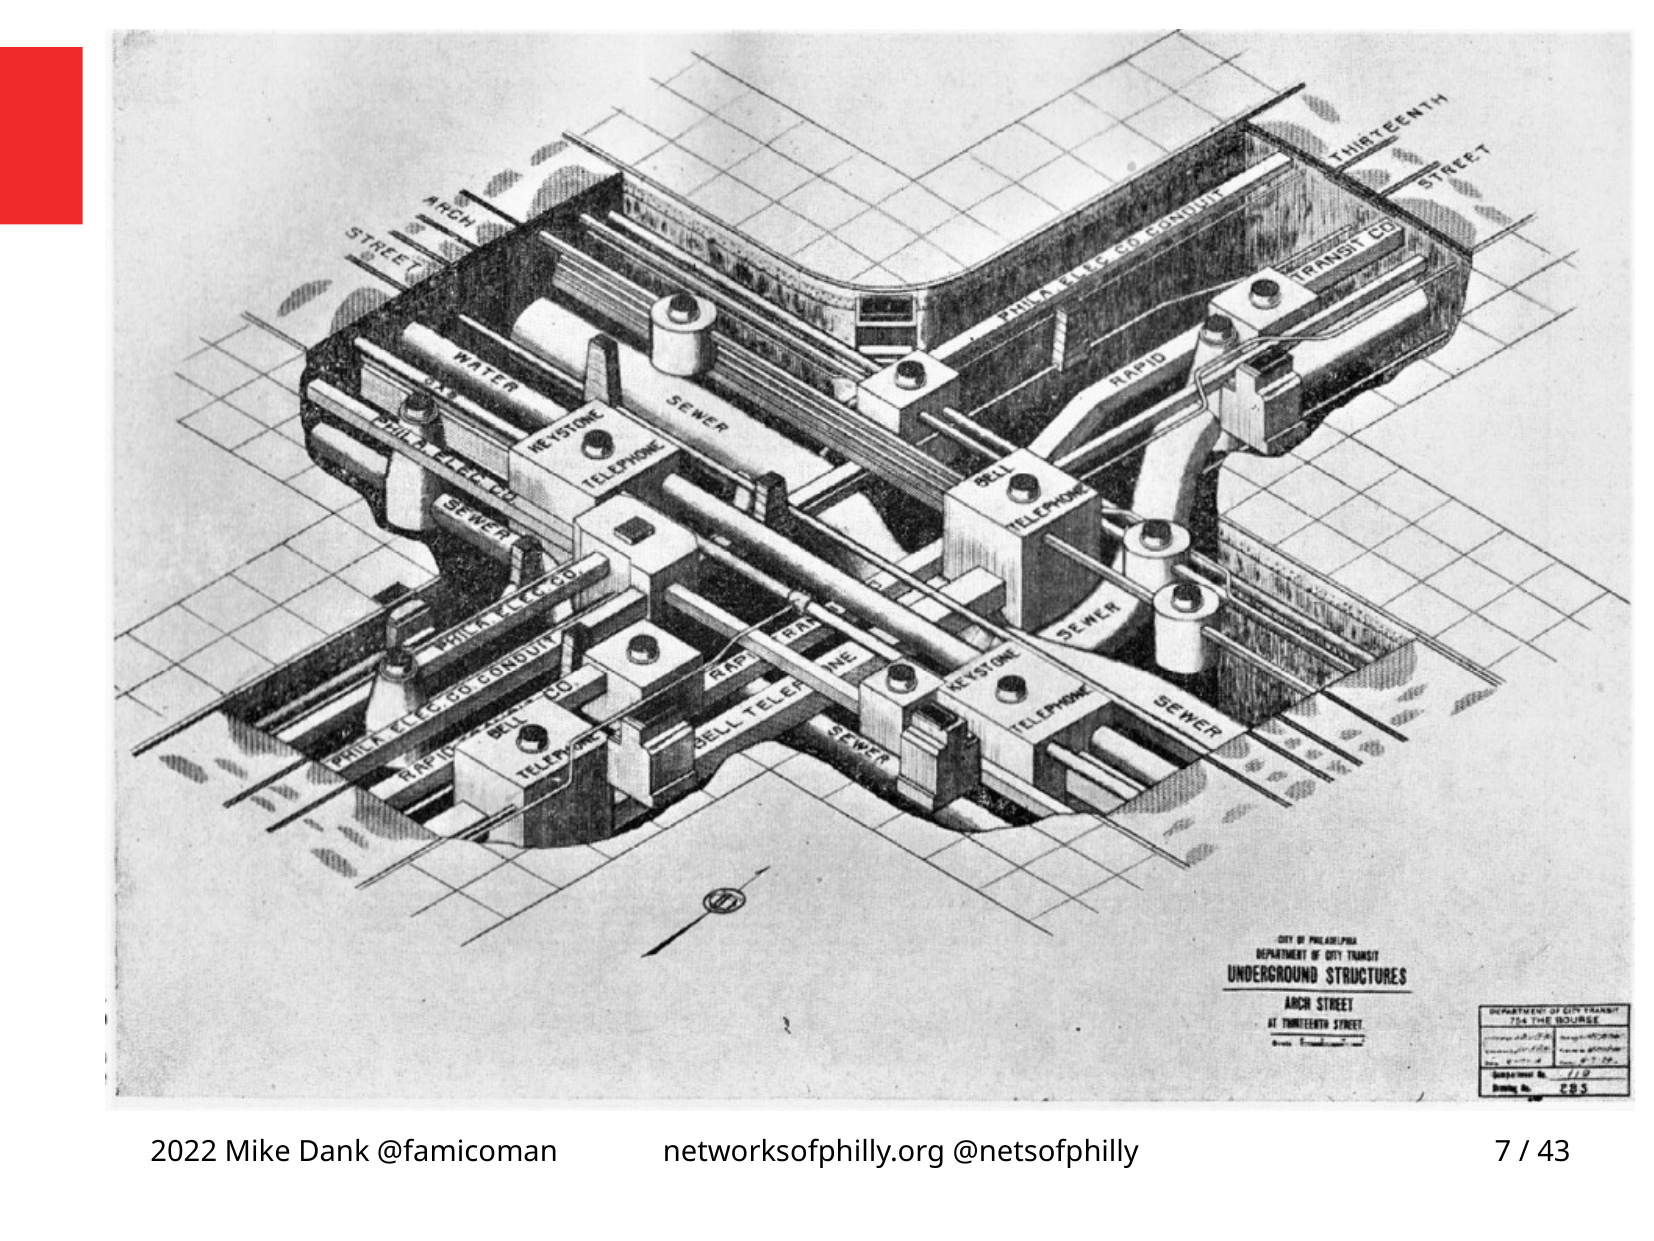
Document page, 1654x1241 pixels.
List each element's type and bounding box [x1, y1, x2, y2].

picture [105, 29, 1635, 1111]
